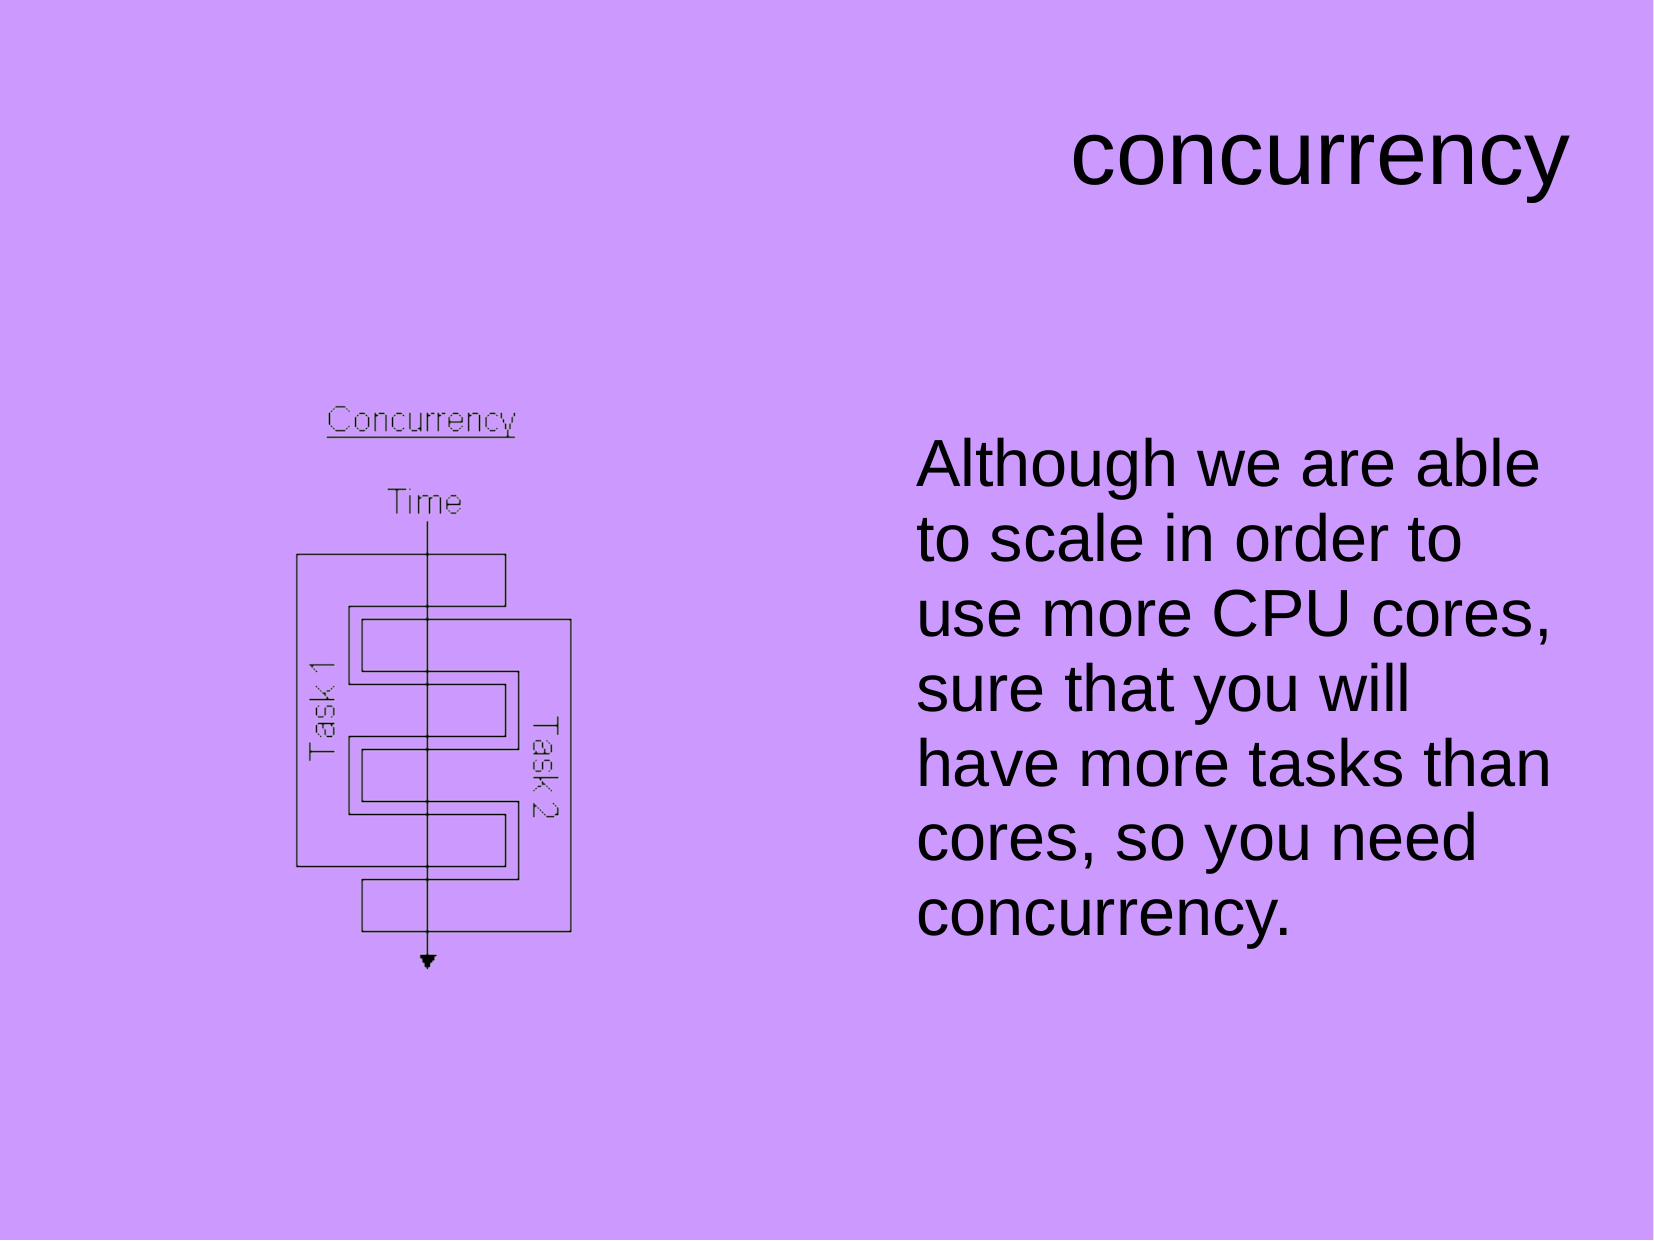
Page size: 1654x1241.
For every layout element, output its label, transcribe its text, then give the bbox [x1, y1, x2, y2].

list Although we are able to scale in order to use more CPU cores, sure that you will have more tasks than cores, so you need concurrency. [845, 426, 1572, 1146]
picture [292, 389, 603, 981]
title concurrency [82, 49, 1571, 257]
